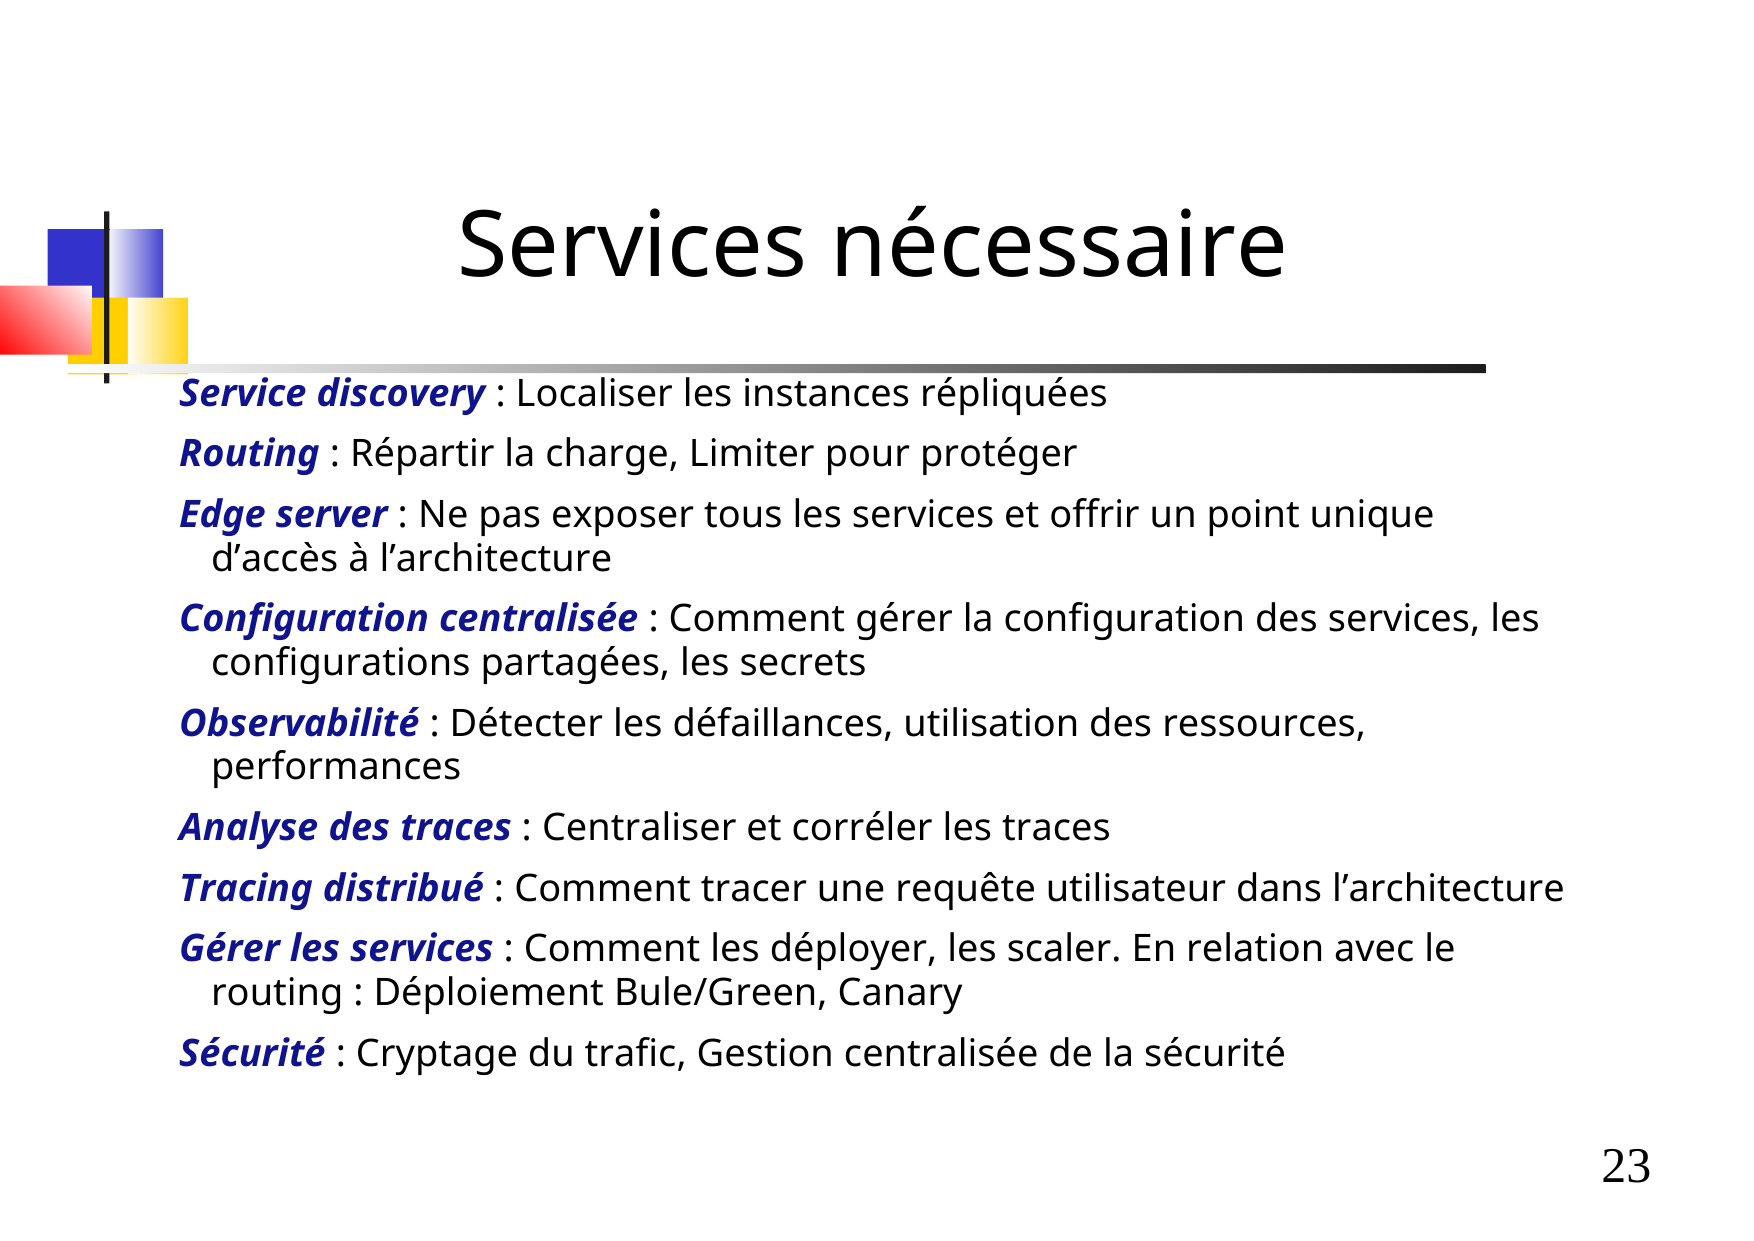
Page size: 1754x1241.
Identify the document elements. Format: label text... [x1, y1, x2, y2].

list Service discovery : Localiser les instances répliquées Routing : Répartir la charge, Limiter pour protéger Edge server : Ne pas exposer tous les services et offrir un point unique d’accès à l’architecture Configuration centralisée : Comment gérer la configuration des services, les configurations partagées, les secrets Observabilité : Détecter les défaillances, utilisation des ressources, performances Analyse des traces : Centraliser et corréler les traces Tracing distribué : Comment tracer une requête utilisateur dans l’architecture Gérer les services : Comment les déployer, les scaler. En relation avec le routing : Déploiement Bule/Green, Canary Sécurité : Cryptage du trafic, Gestion centralisée de la sécurité [179, 371, 1567, 1091]
title Services nécessaire [179, 139, 1567, 351]
